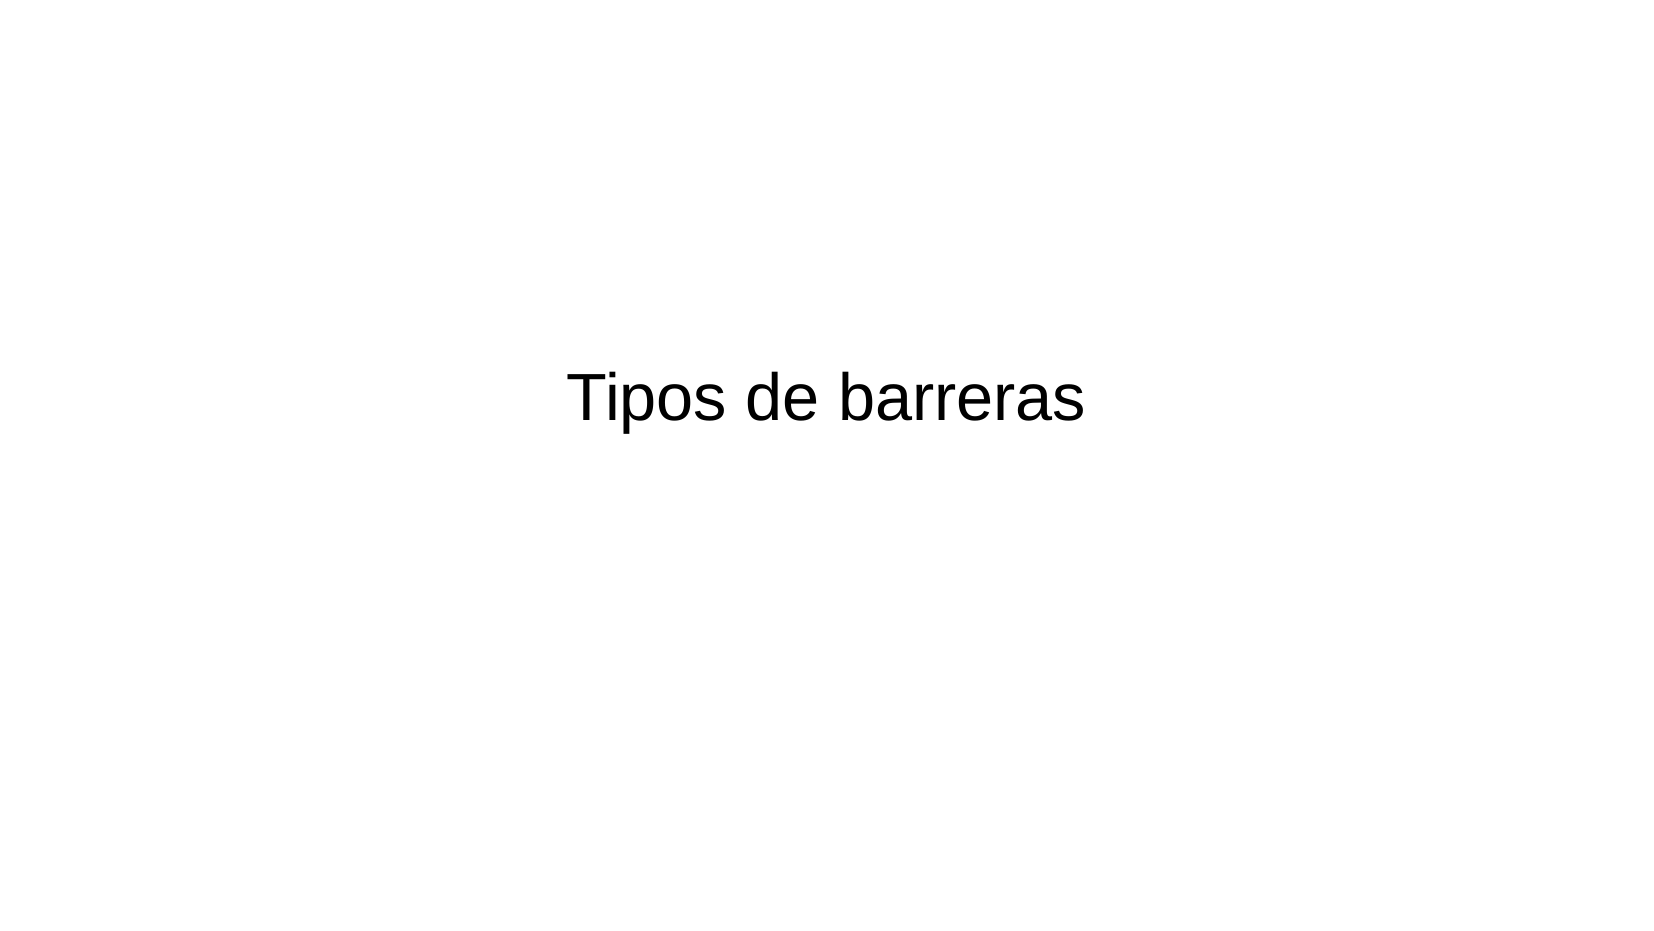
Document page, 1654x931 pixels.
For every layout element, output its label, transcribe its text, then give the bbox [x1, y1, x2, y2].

subtitle Tipos de barreras [82, 37, 1571, 757]
